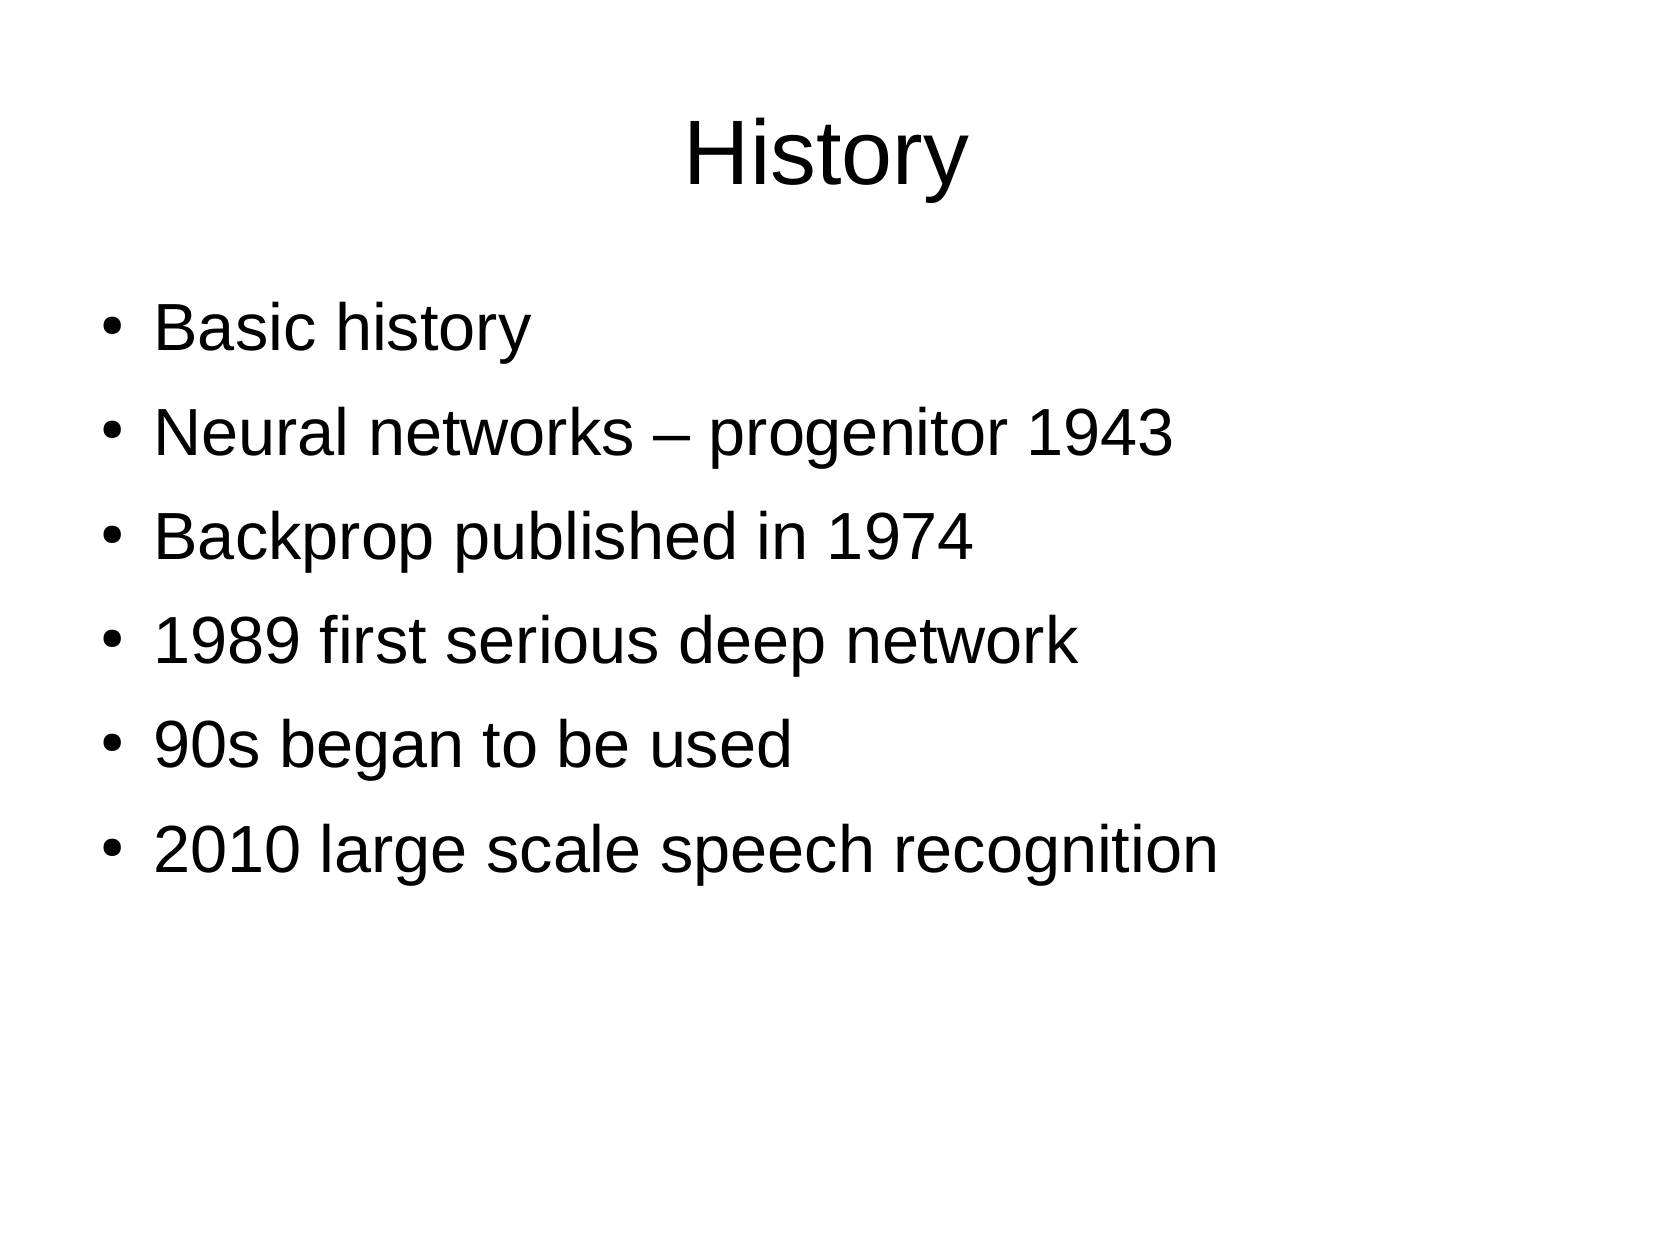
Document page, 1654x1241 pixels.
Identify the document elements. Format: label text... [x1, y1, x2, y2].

list Basic history Neural networks – progenitor 1943 Backprop published in 1974 1989 first serious deep network 90s began to be used 2010 large scale speech recognition [82, 290, 1571, 1010]
title History [82, 49, 1571, 257]
